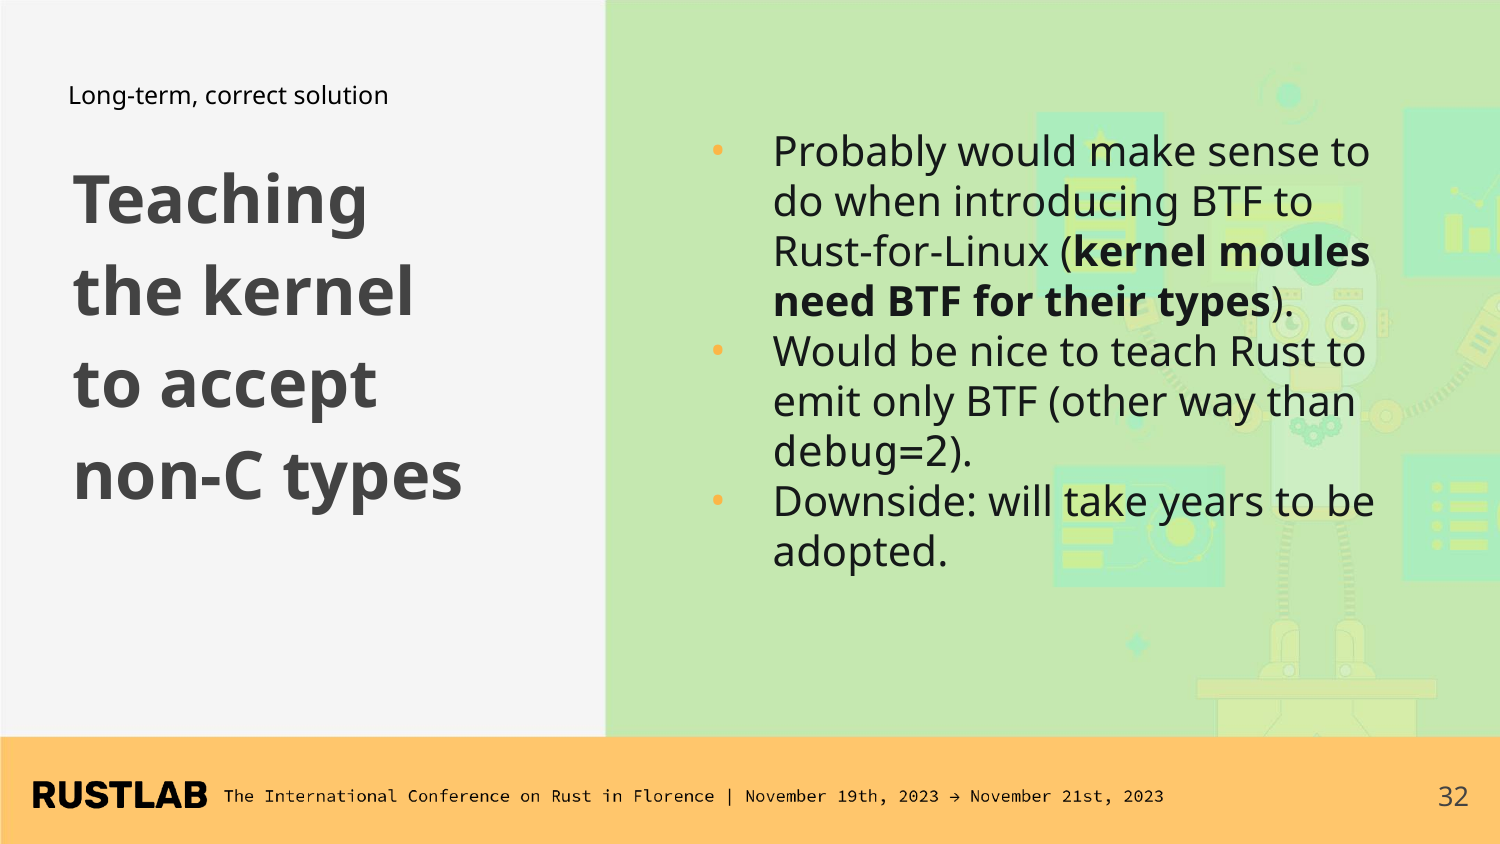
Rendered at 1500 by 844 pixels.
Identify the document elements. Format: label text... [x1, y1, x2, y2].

title Teaching the kernel to accept non-C types [57, 129, 506, 336]
picture [0, 0, 1500, 844]
text_box Long-term, correct solution [68, 79, 517, 118]
list Probably would make sense to do when introducing BTF to Rust-for-Linux (kernel moules need BTF for their types). Would be nice to teach Rust to emit only BTF (other way than debug=2). Downside: will take years to be adopted. [682, 125, 1405, 624]
